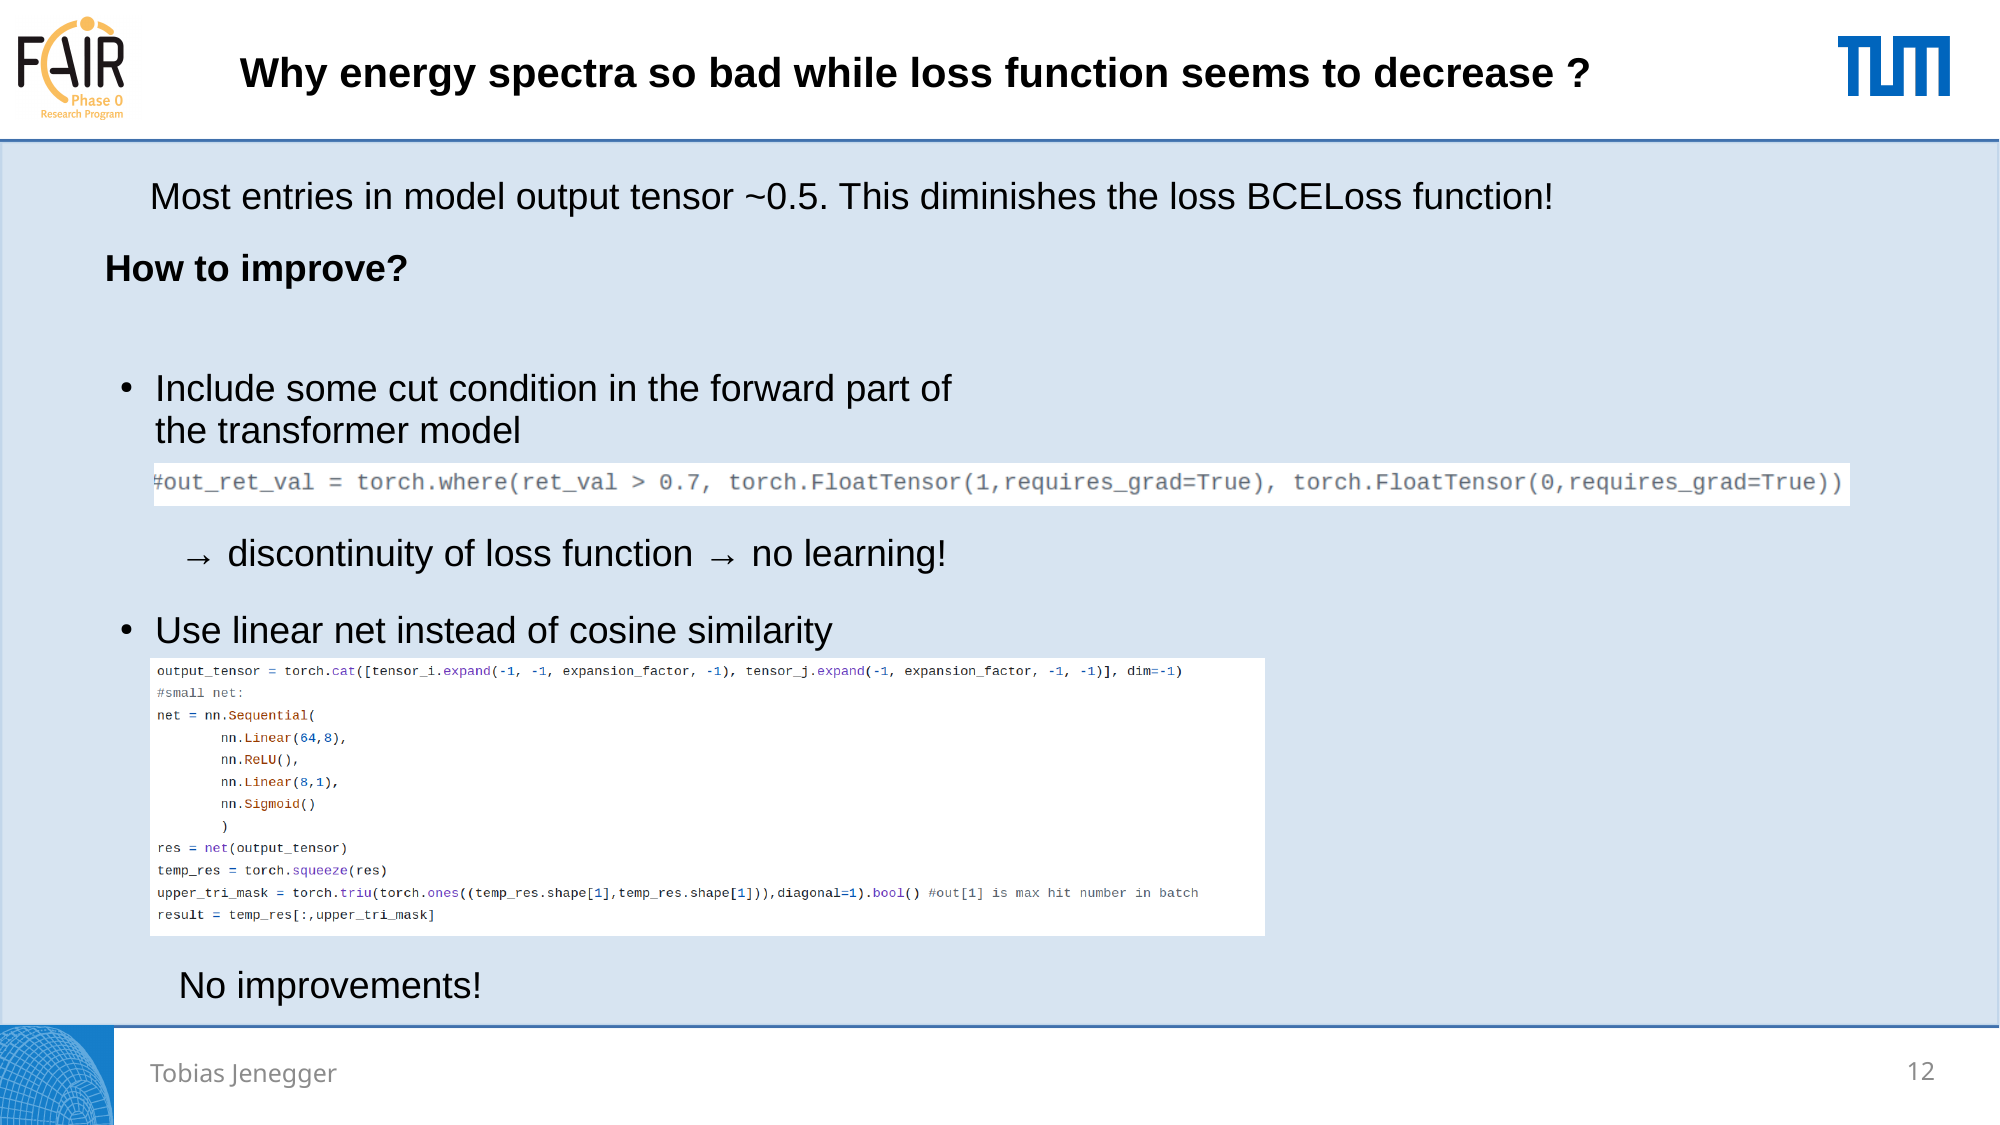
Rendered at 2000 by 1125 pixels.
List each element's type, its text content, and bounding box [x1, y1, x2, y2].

text_box No improvements! [153, 956, 1234, 1014]
picture [0, 1025, 114, 1125]
text_box → discontinuity of loss function → no learning! [165, 525, 1066, 582]
picture [150, 658, 1265, 936]
picture [1838, 36, 1950, 96]
picture [154, 463, 1850, 506]
text_box How to improve? [90, 239, 1456, 297]
picture [15, 15, 142, 120]
text_box Most entries in model output tensor ~0.5. This diminishes the loss BCELoss function! [135, 168, 1786, 225]
text_box Use linear net instead of cosine similarity [105, 602, 976, 659]
text_box Why energy spectra so bad while loss function seems to decrease ? [225, 42, 1726, 150]
text_box Include some cut condition in the forward part of the transformer model [105, 360, 976, 459]
